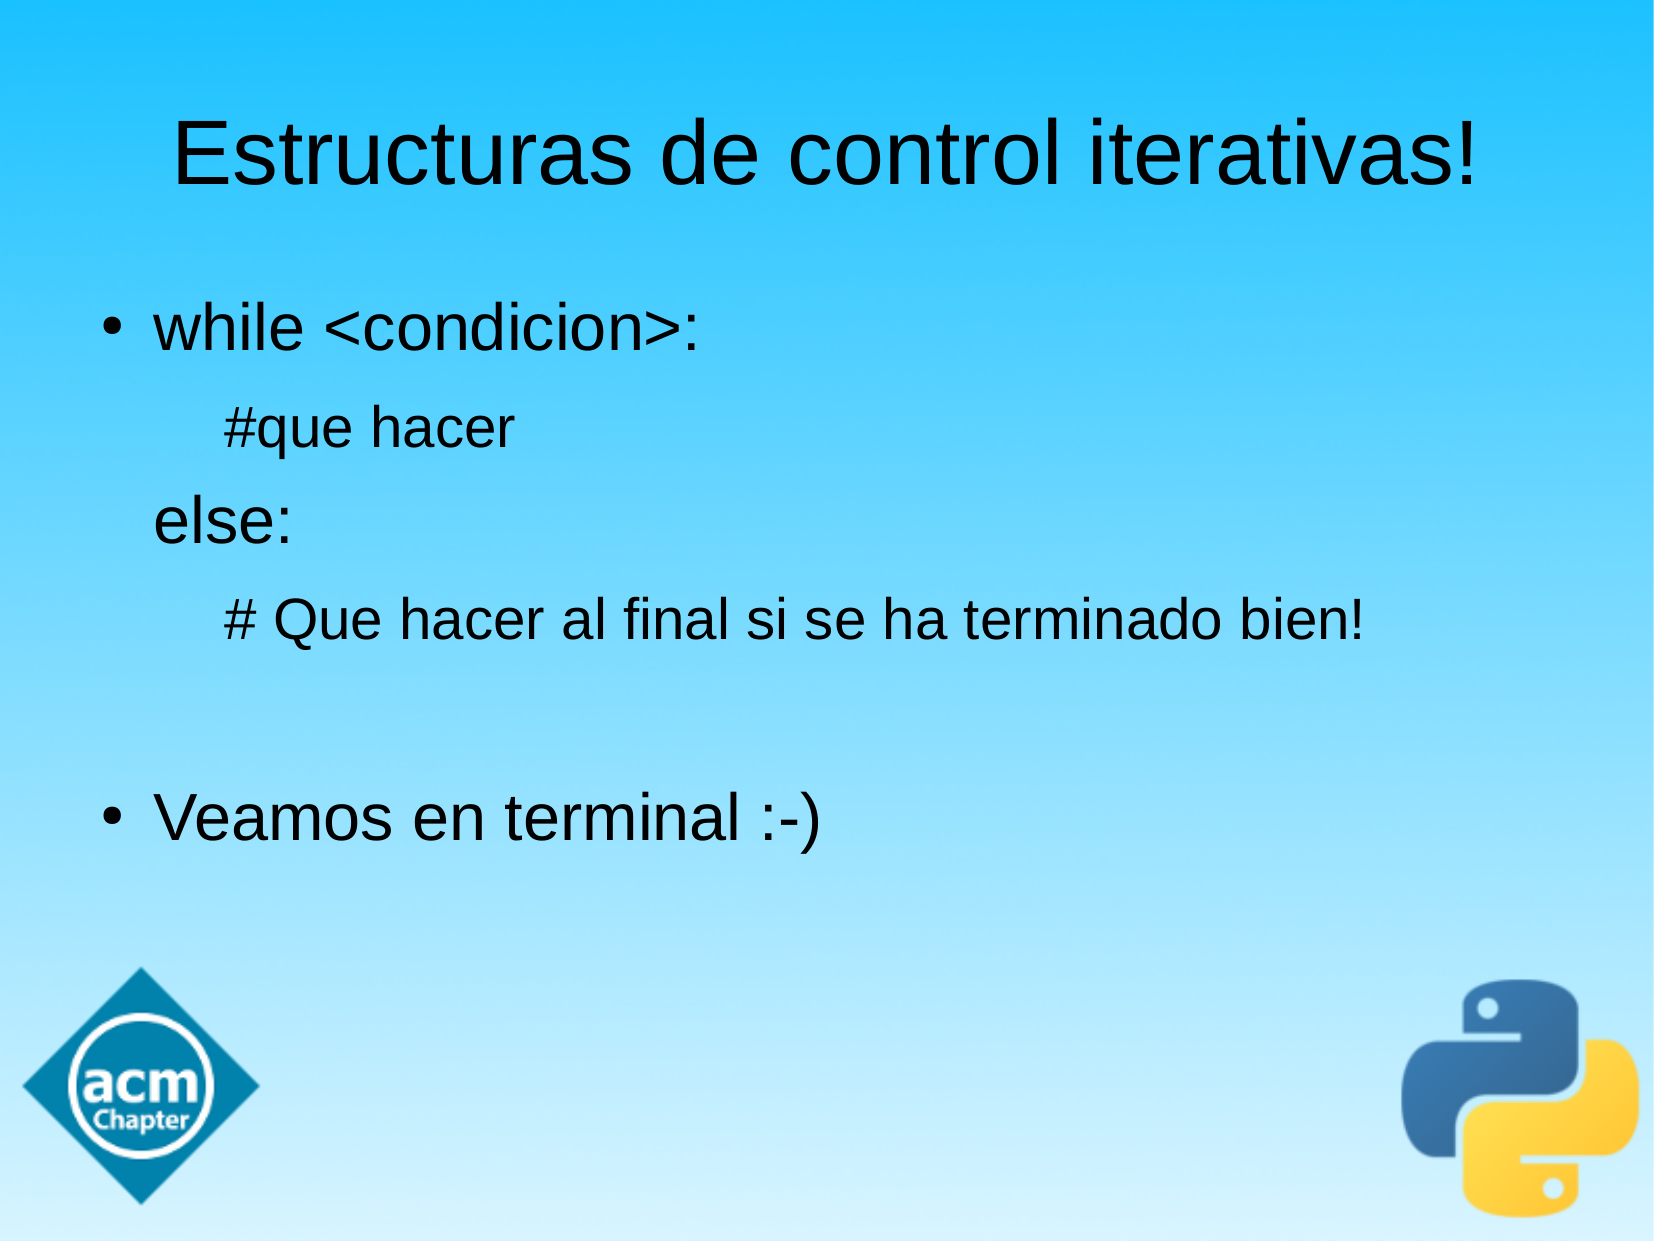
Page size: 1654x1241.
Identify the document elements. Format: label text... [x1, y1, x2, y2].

title Estructuras de control iterativas! [82, 49, 1571, 257]
picture [0, 0, 1654, 1241]
list while <condicion>: #que hacer else: # Que hacer al final si se ha terminado bien! Veamos en terminal :-) [82, 290, 1571, 1010]
